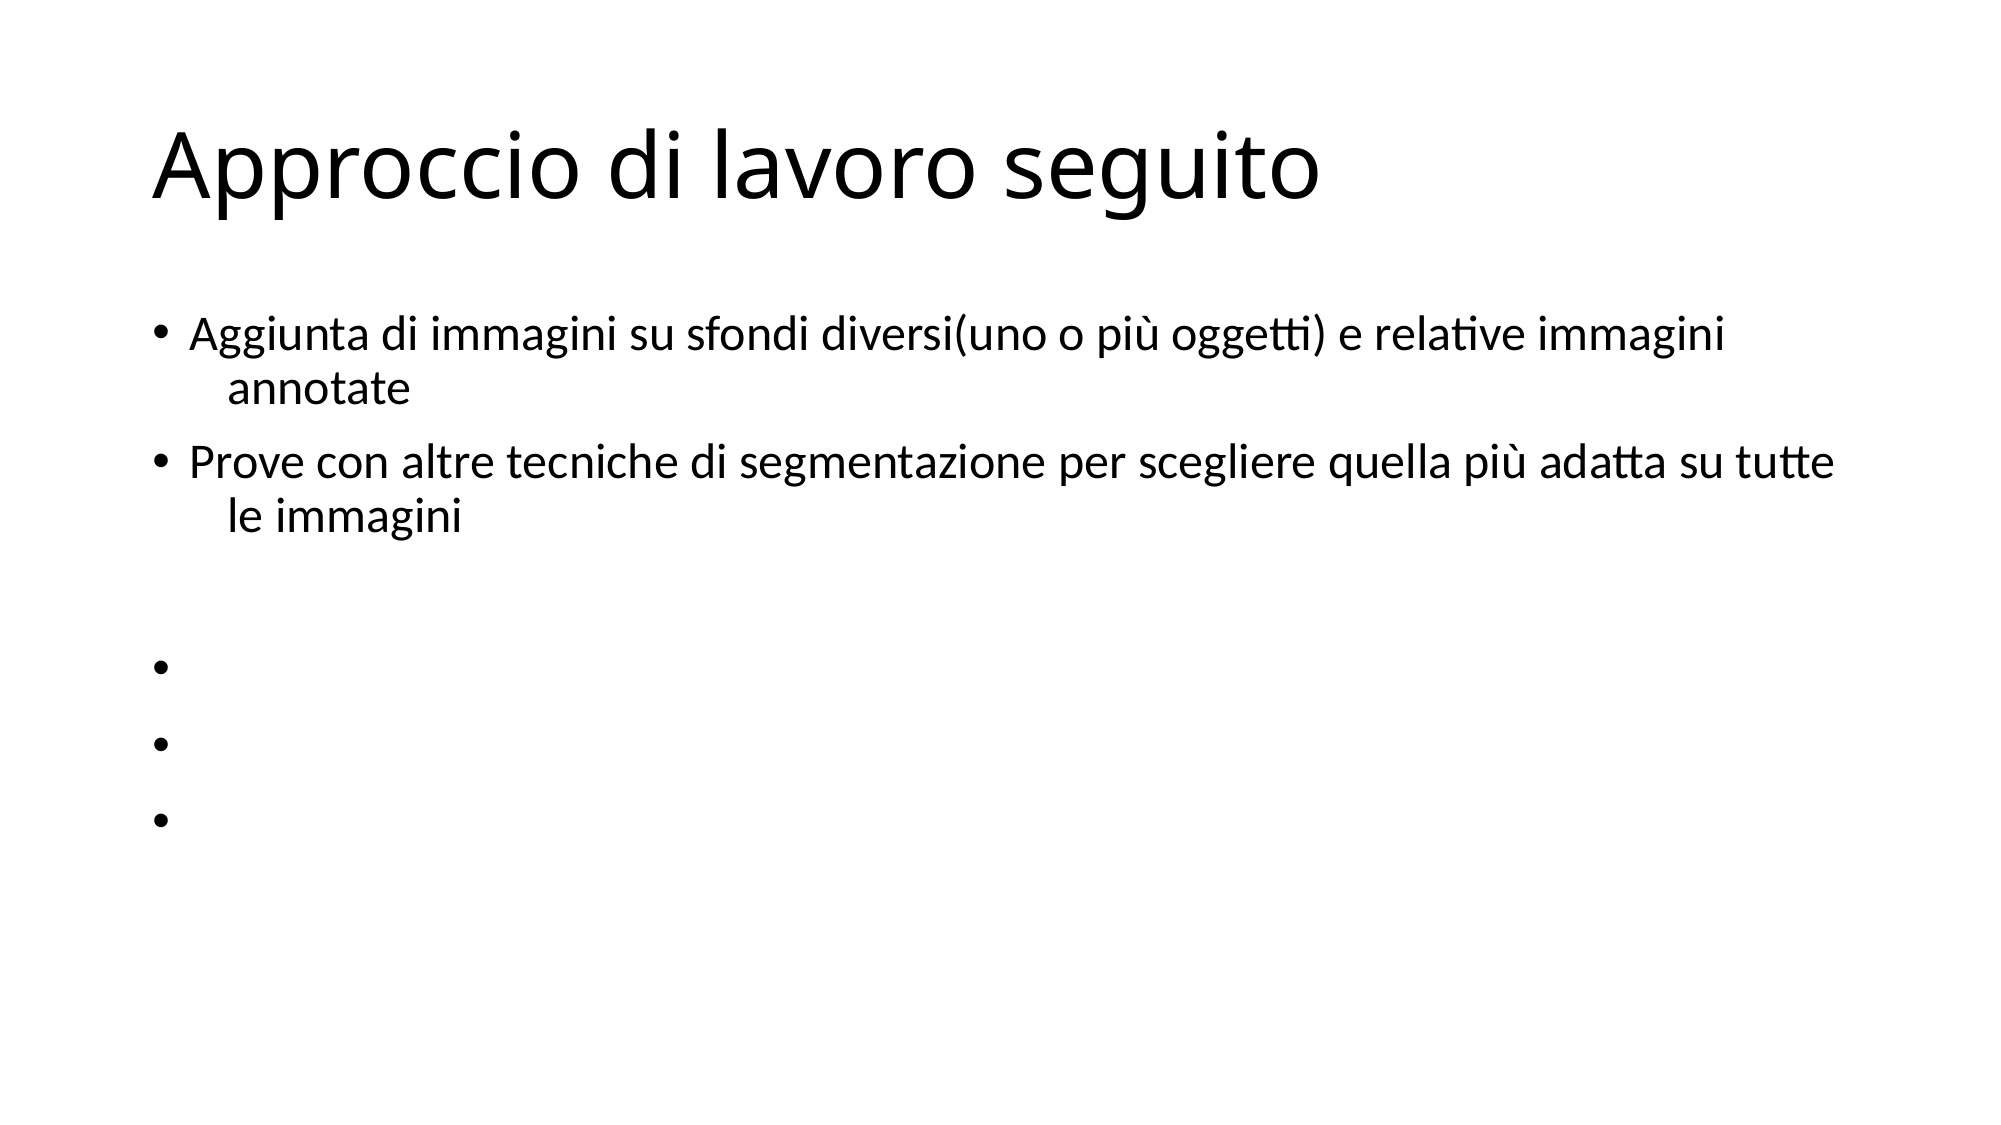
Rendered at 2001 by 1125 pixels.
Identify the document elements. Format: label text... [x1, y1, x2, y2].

list Aggiunta di immagini su sfondi diversi(uno o più oggetti) e relative immagini annotate Prove con altre tecniche di segmentazione per scegliere quella più adatta su tutte le immagini [137, 299, 1863, 1014]
title Approccio di lavoro seguito [137, 59, 1863, 278]
